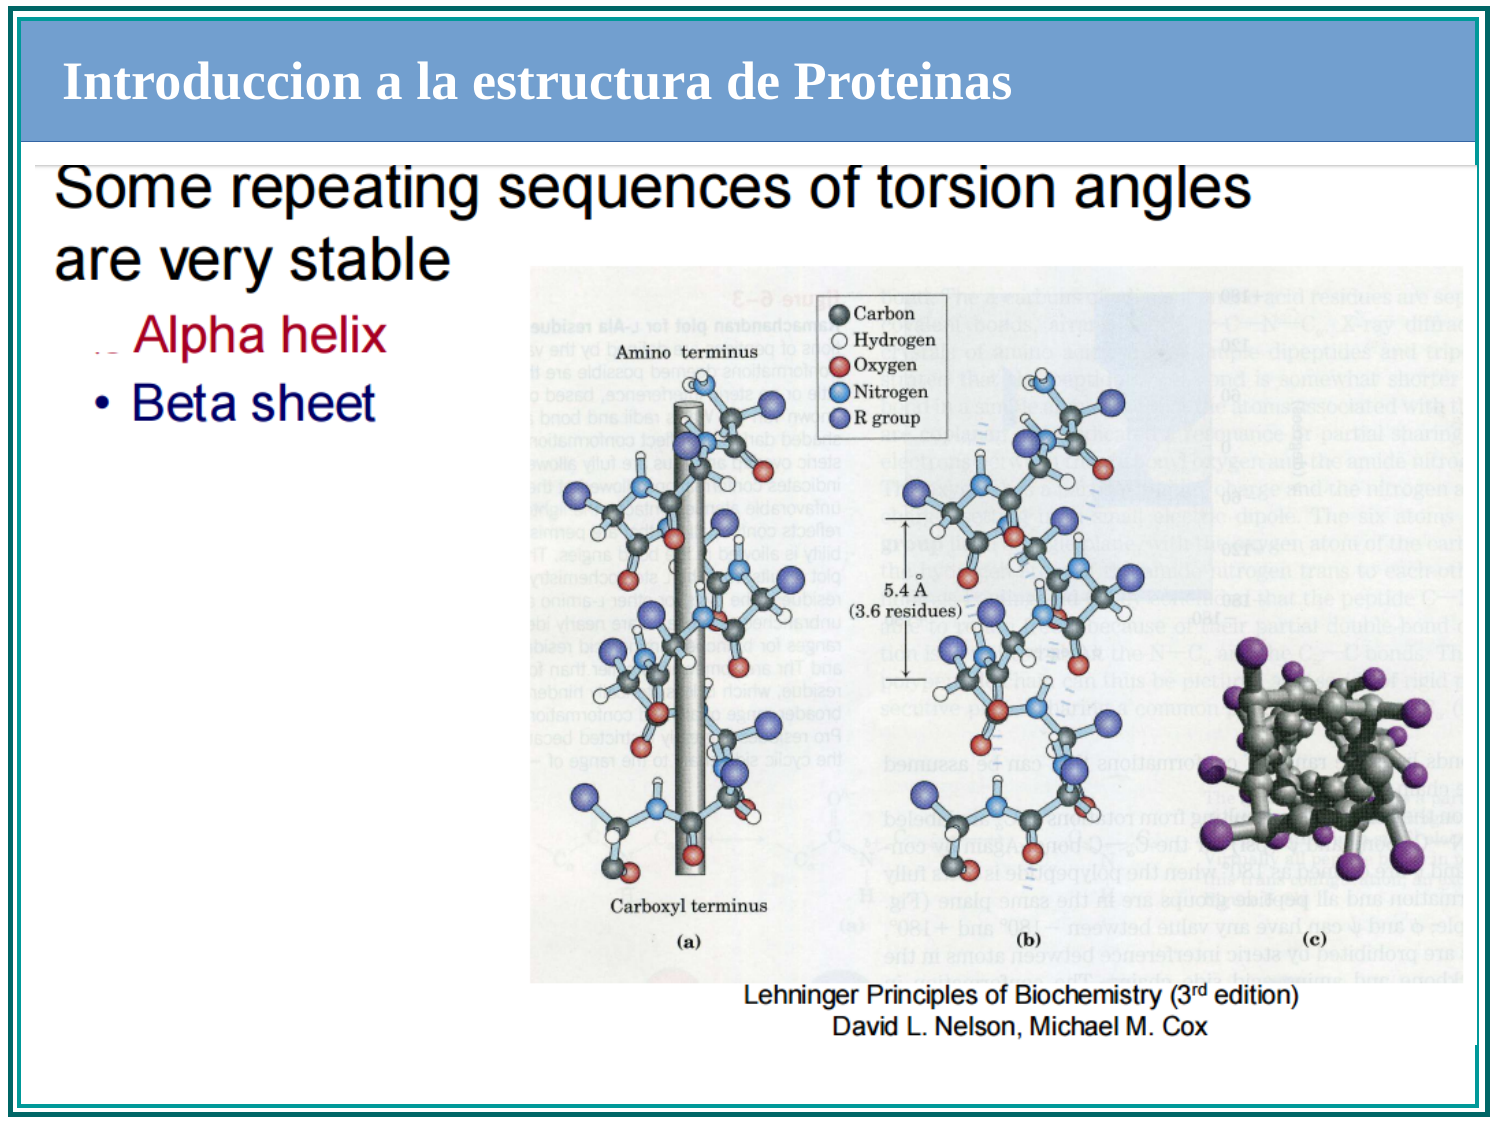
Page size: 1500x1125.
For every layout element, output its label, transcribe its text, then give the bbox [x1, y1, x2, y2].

picture [35, 165, 1477, 1045]
text_box [21, 21, 1475, 142]
text_box Introduccion a la estructura de Proteinas [47, 38, 1335, 142]
